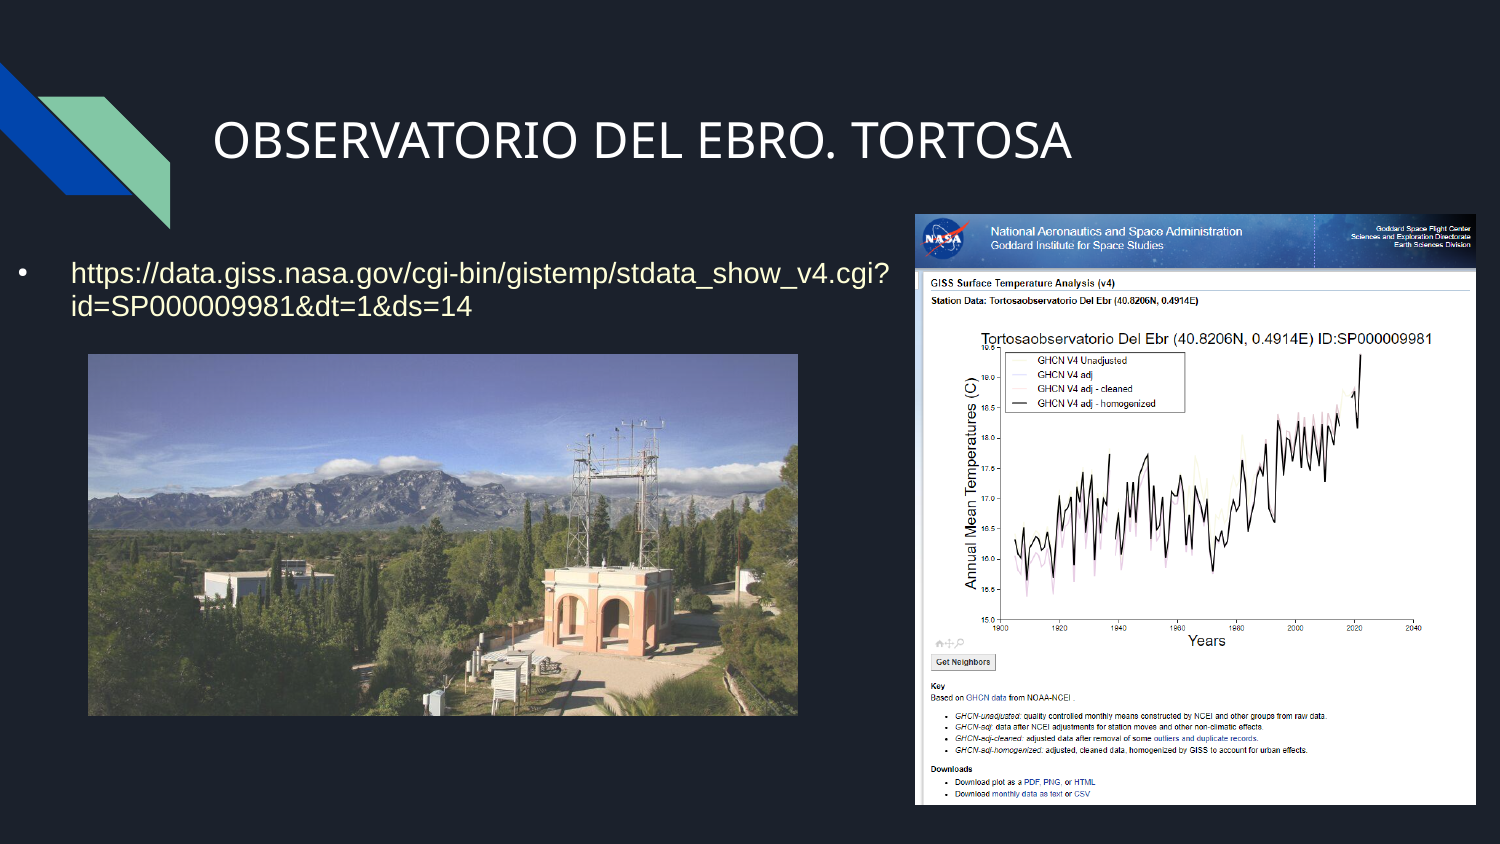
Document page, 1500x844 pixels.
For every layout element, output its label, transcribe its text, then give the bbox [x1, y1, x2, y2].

title OBSERVATORIO DEL EBRO. TORTOSA [212, 64, 1368, 215]
list https://data.giss.nasa.gov/cgi-bin/gistemp/stdata_show_v4.cgi?id=SP000009981&dt=1&ds=14 [0, 257, 915, 355]
picture [915, 214, 1476, 805]
picture [88, 354, 798, 716]
